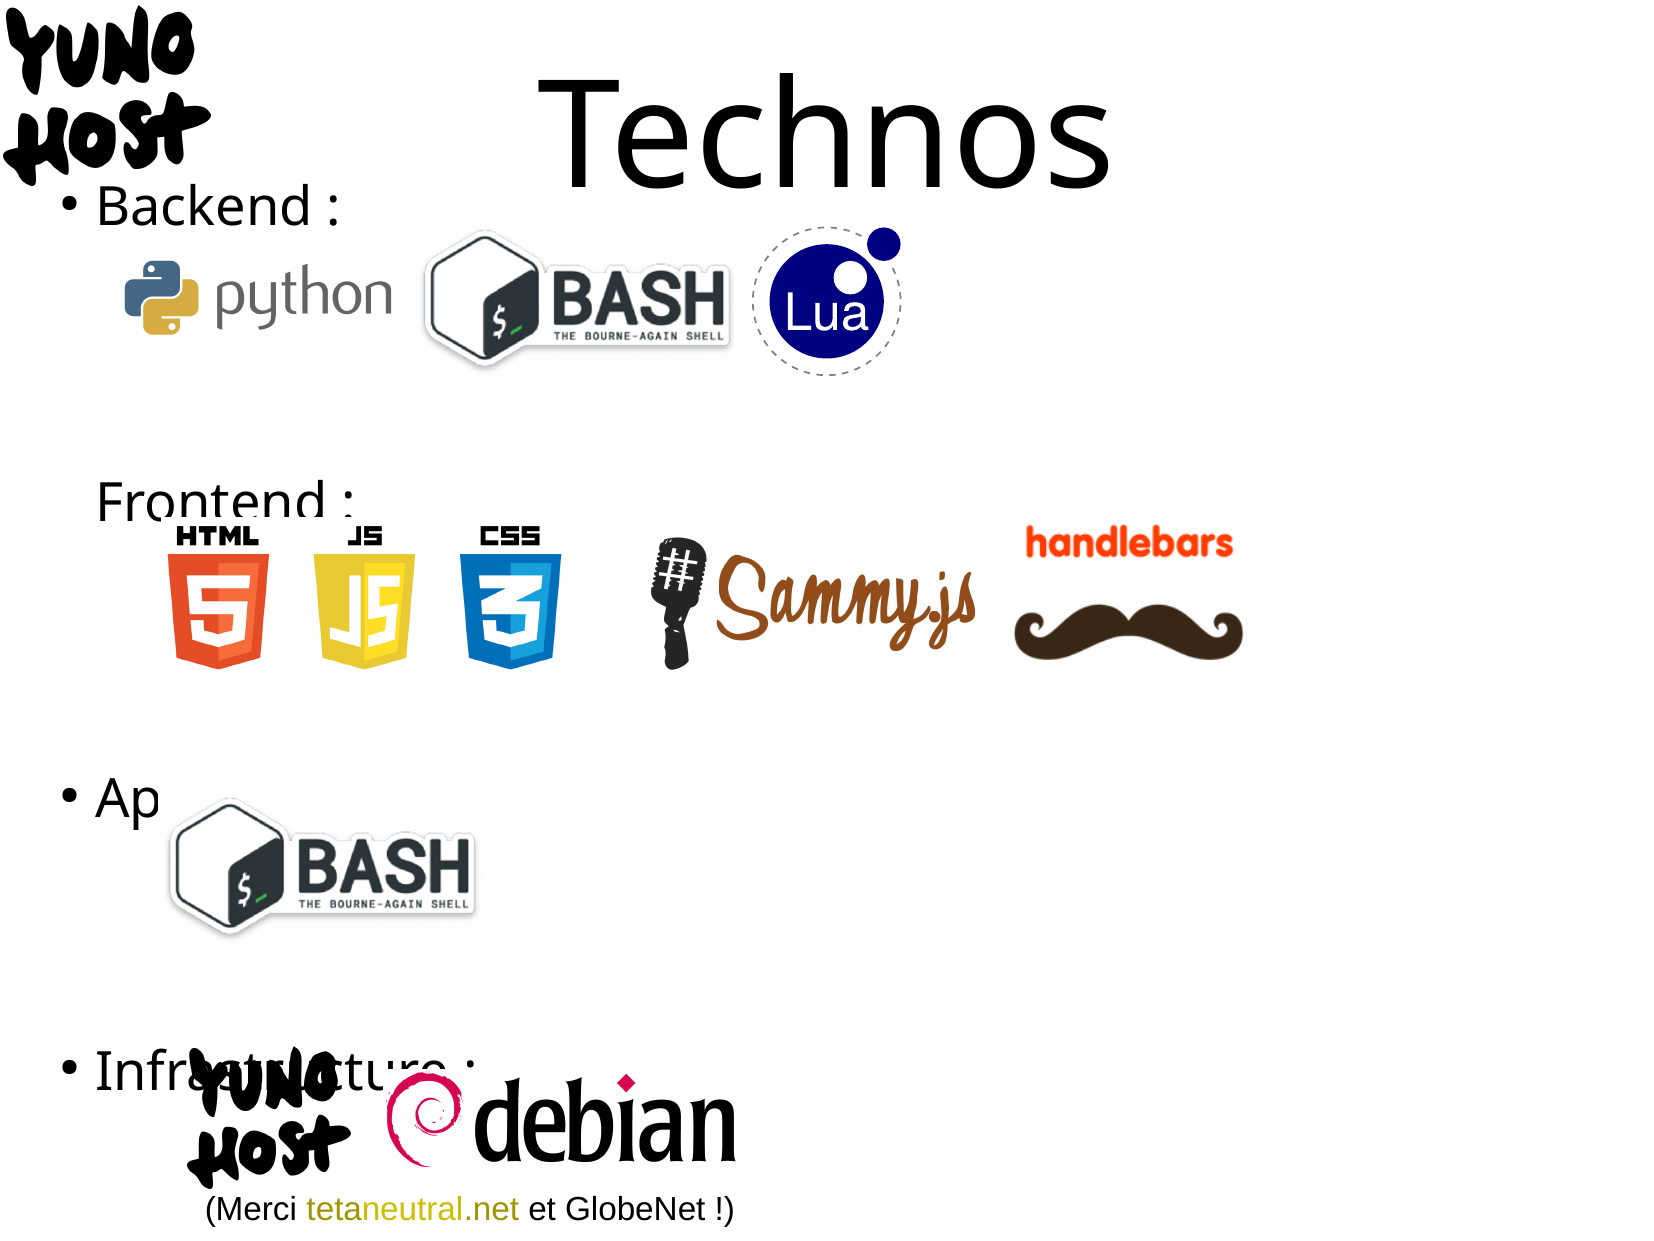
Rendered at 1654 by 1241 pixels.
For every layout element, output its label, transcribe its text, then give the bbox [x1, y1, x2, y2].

picture [187, 1046, 351, 1183]
picture [90, 211, 902, 387]
picture [1005, 515, 1250, 676]
picture [383, 1069, 739, 1170]
text_box Backend : Frontend : Apps : Infrastructure : [45, 160, 1591, 1035]
picture [647, 530, 976, 671]
text_box (Merci tetaneutral.net et GlobeNet !) [125, 1183, 816, 1236]
picture [161, 517, 571, 681]
picture [158, 779, 496, 955]
title Technos [82, 25, 1571, 160]
picture [3, 5, 211, 186]
